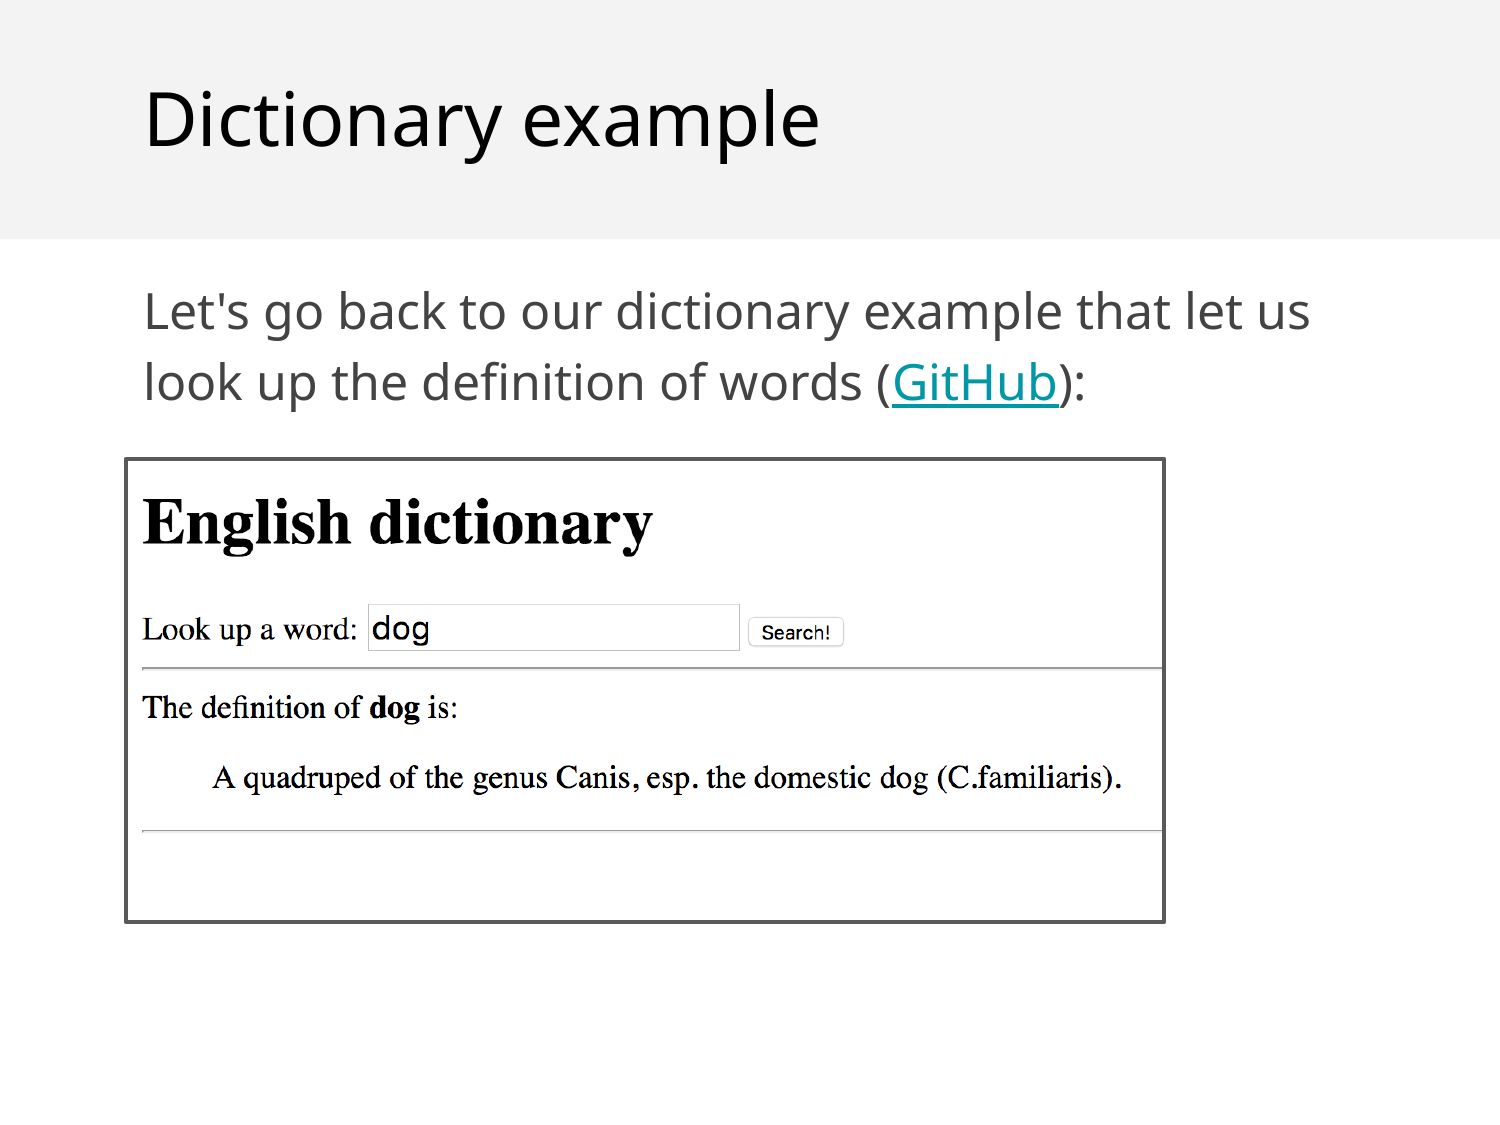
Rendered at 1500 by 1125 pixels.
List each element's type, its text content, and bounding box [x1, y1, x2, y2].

picture [128, 461, 1162, 920]
list Let's go back to our dictionary example that let us look up the definition of words (GitHub): [128, 255, 1372, 436]
title Dictionary example [128, 56, 1372, 183]
